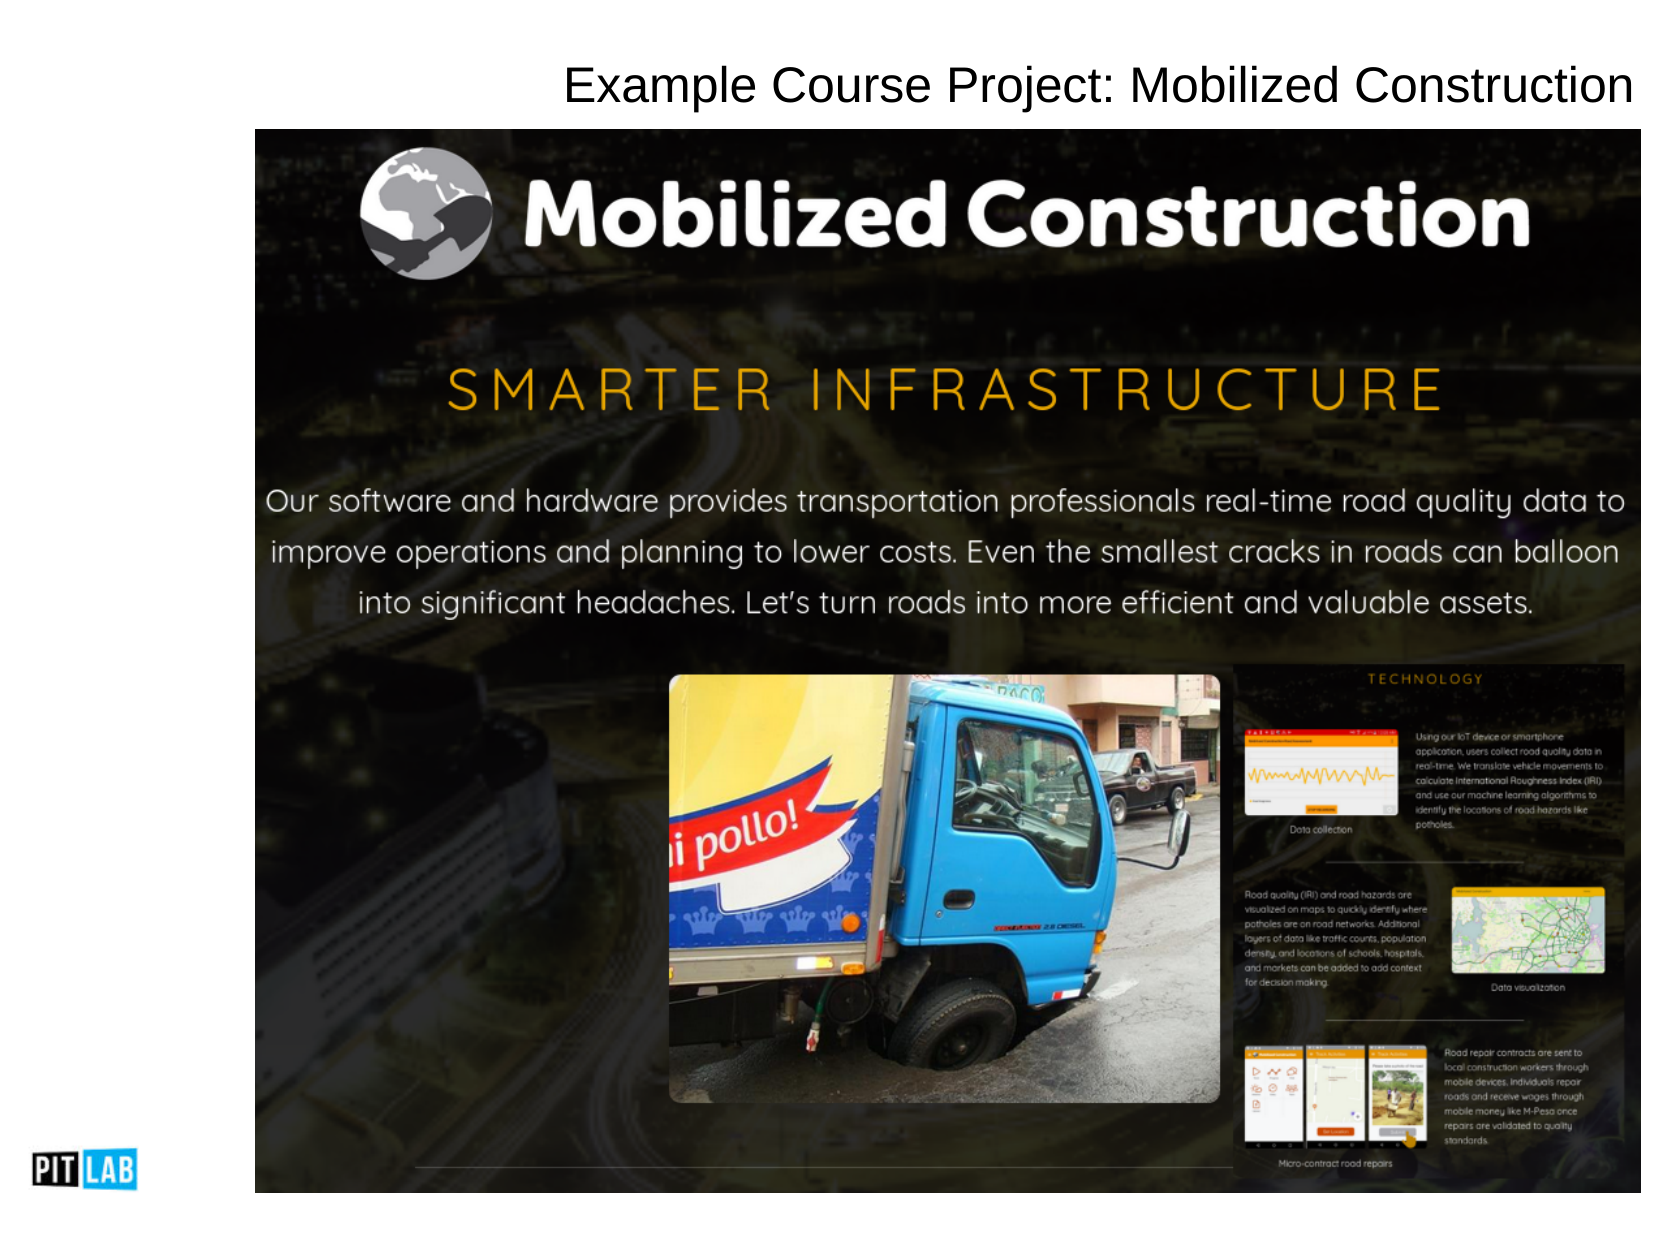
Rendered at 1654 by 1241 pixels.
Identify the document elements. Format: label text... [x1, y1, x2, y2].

picture [4, 114, 1654, 1216]
title Example Course Project: Mobilized Construction [82, 49, 1636, 121]
